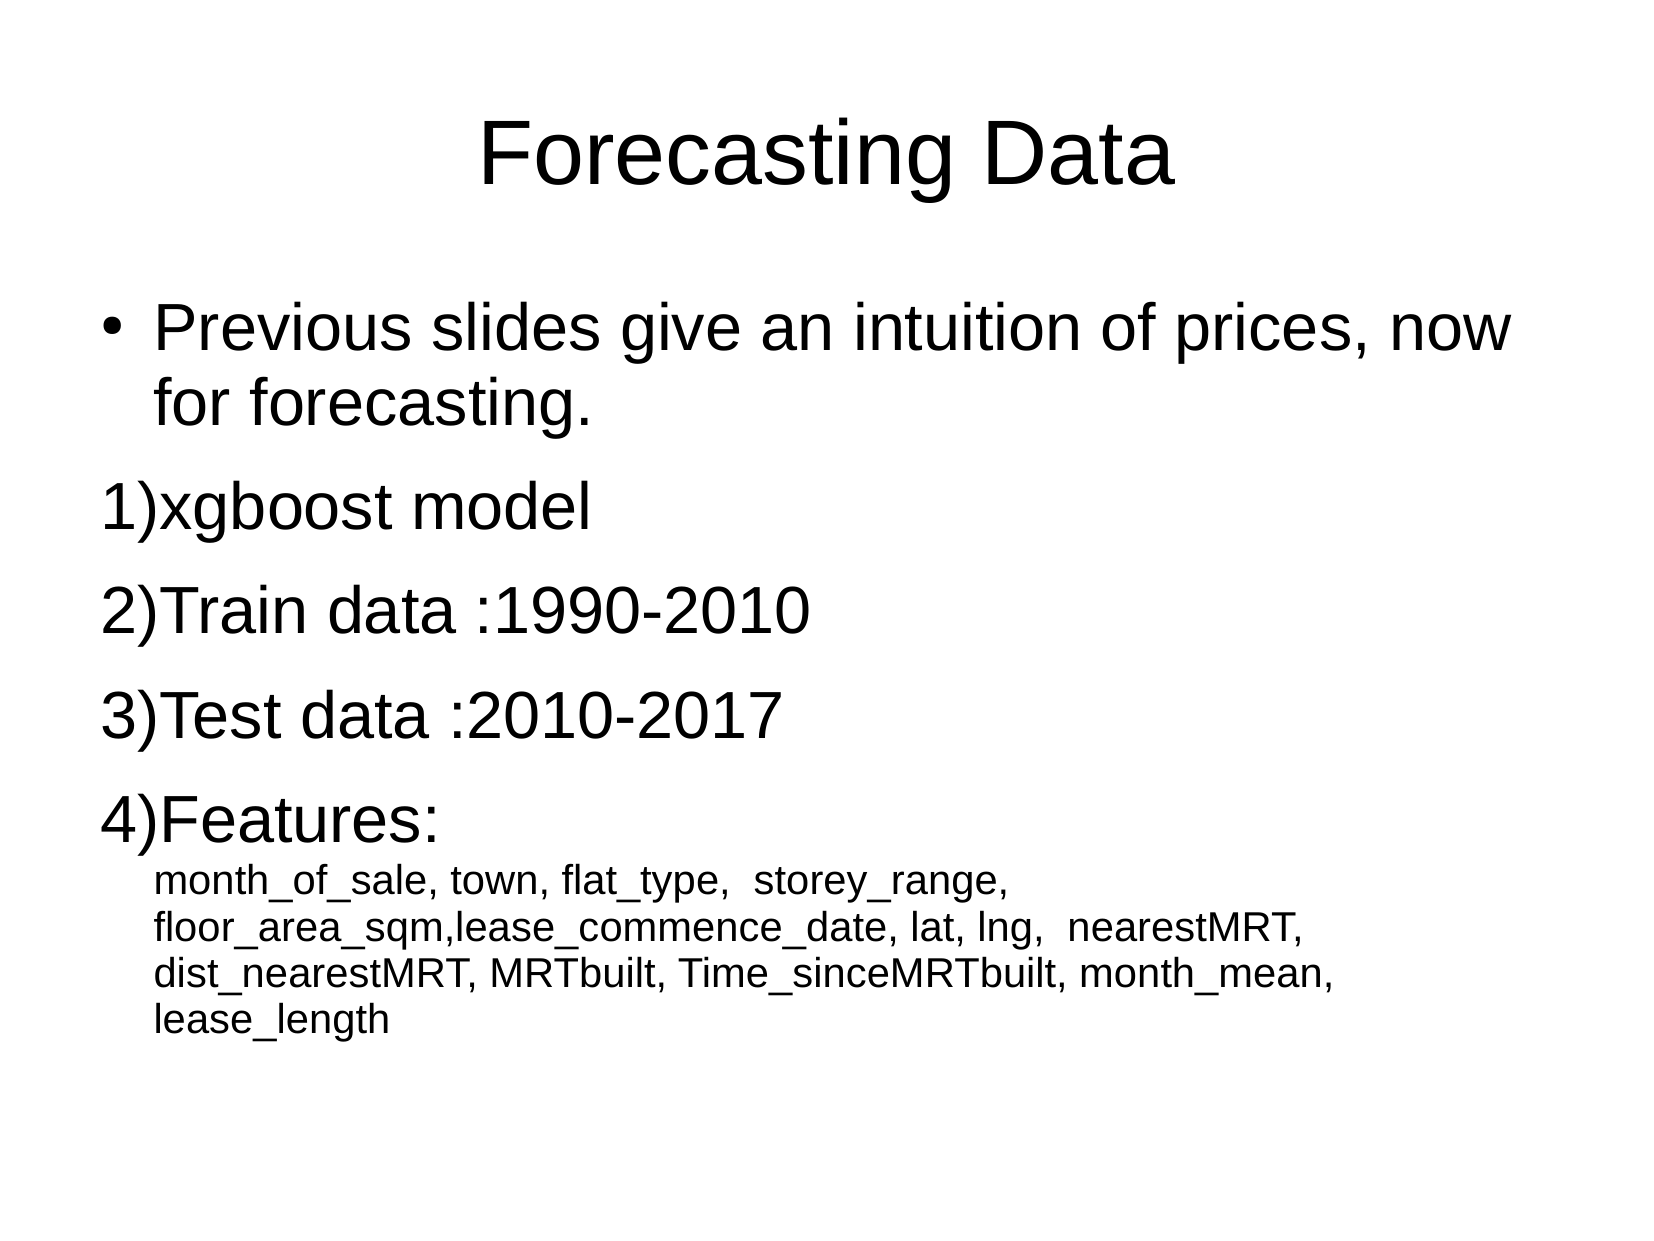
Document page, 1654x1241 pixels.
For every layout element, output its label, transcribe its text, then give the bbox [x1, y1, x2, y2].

list Previous slides give an intuition of prices, now for forecasting. xgboost model Train data :1990-2010 Test data :2010-2017 Features: month_of_sale, town, flat_type, storey_range, floor_area_sqm,lease_commence_date, lat, lng, nearestMRT, dist_nearestMRT, MRTbuilt, Time_sinceMRTbuilt, month_mean, lease_length [82, 290, 1571, 1156]
title Forecasting Data [82, 49, 1571, 257]
